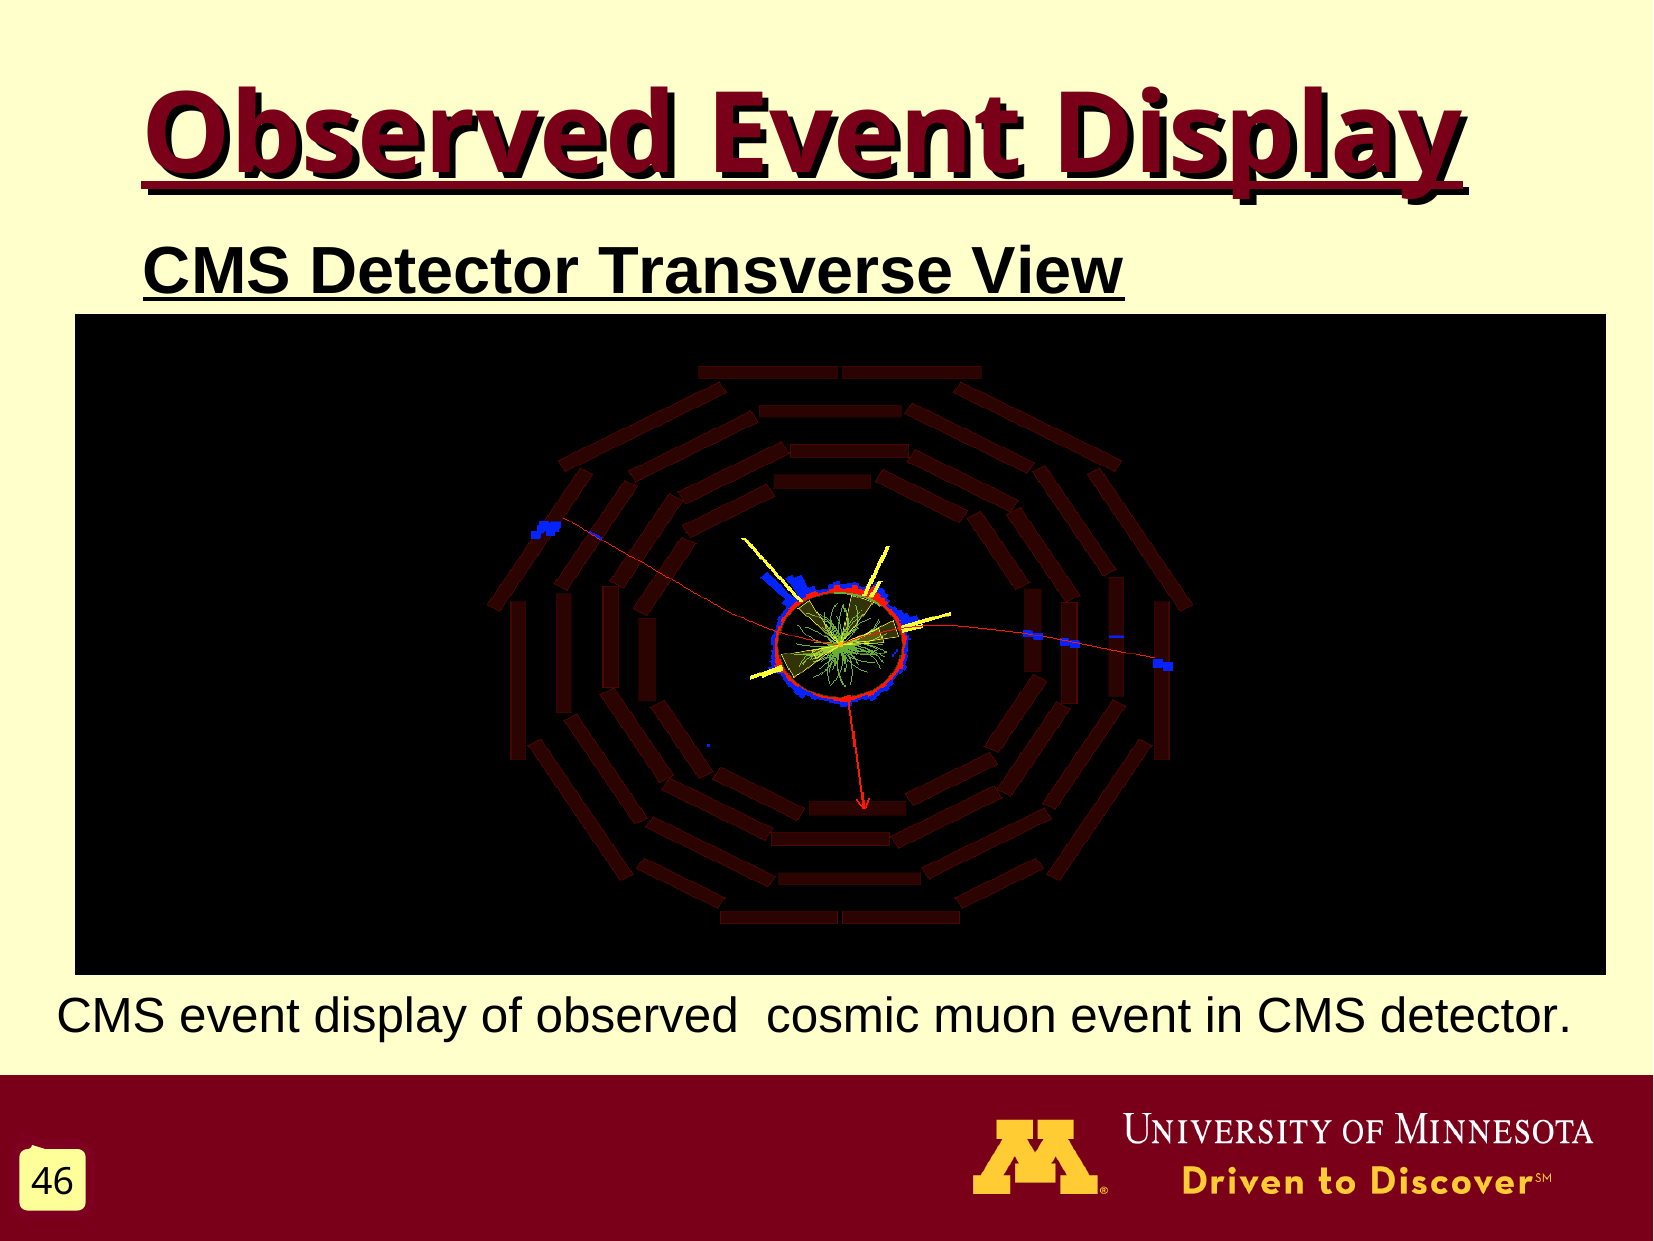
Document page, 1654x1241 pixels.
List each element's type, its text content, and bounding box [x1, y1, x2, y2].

picture [75, 329, 1606, 976]
list CMS Detector Transverse View [71, 225, 1606, 329]
picture [0, 1075, 1654, 1241]
text_box 46 [15, 1137, 91, 1216]
list CMS event display of observed cosmic muon event in CMS detector. [0, 975, 1653, 1079]
title Observed Event Display [126, 23, 1606, 225]
